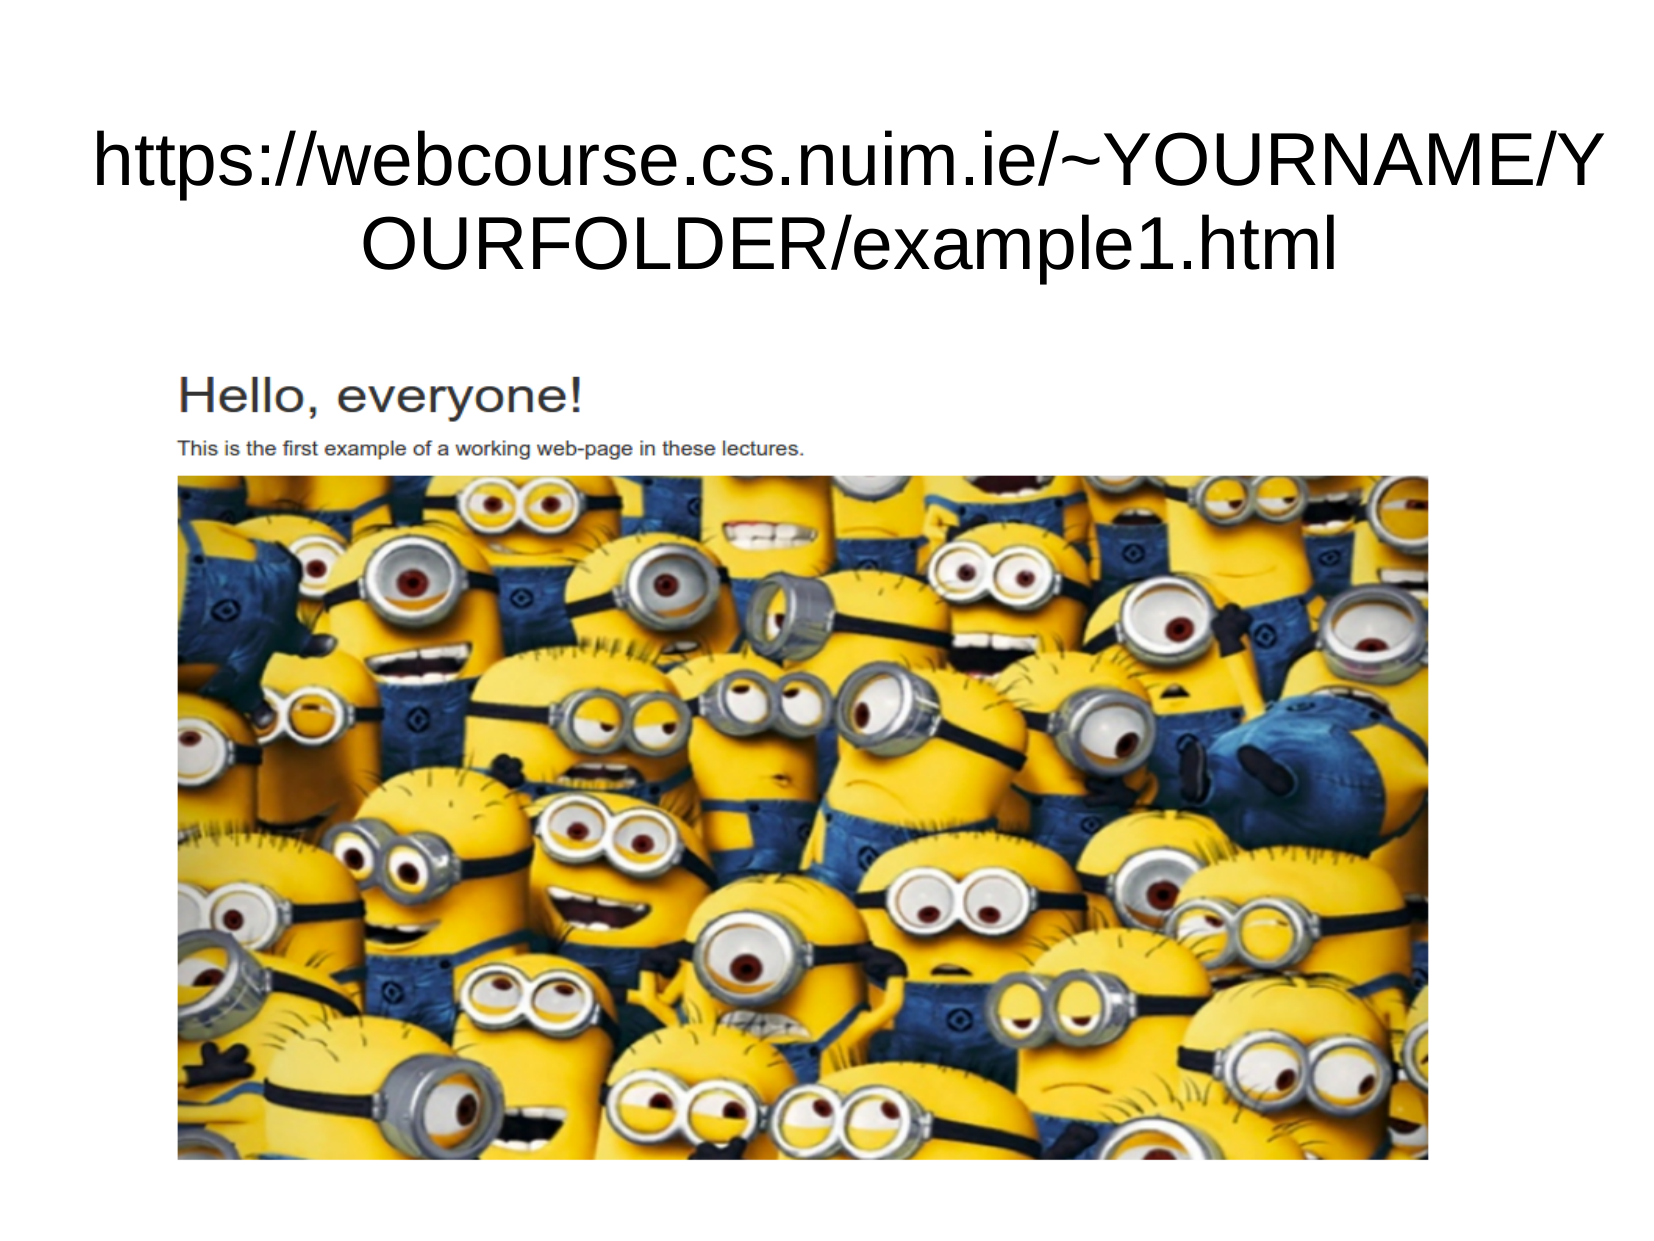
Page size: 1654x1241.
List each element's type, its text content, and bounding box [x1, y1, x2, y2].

picture [153, 354, 1466, 1198]
title https://webcourse.cs.nuim.ie/~YOURNAME/YOURFOLDER/example1.html [82, 33, 1619, 286]
